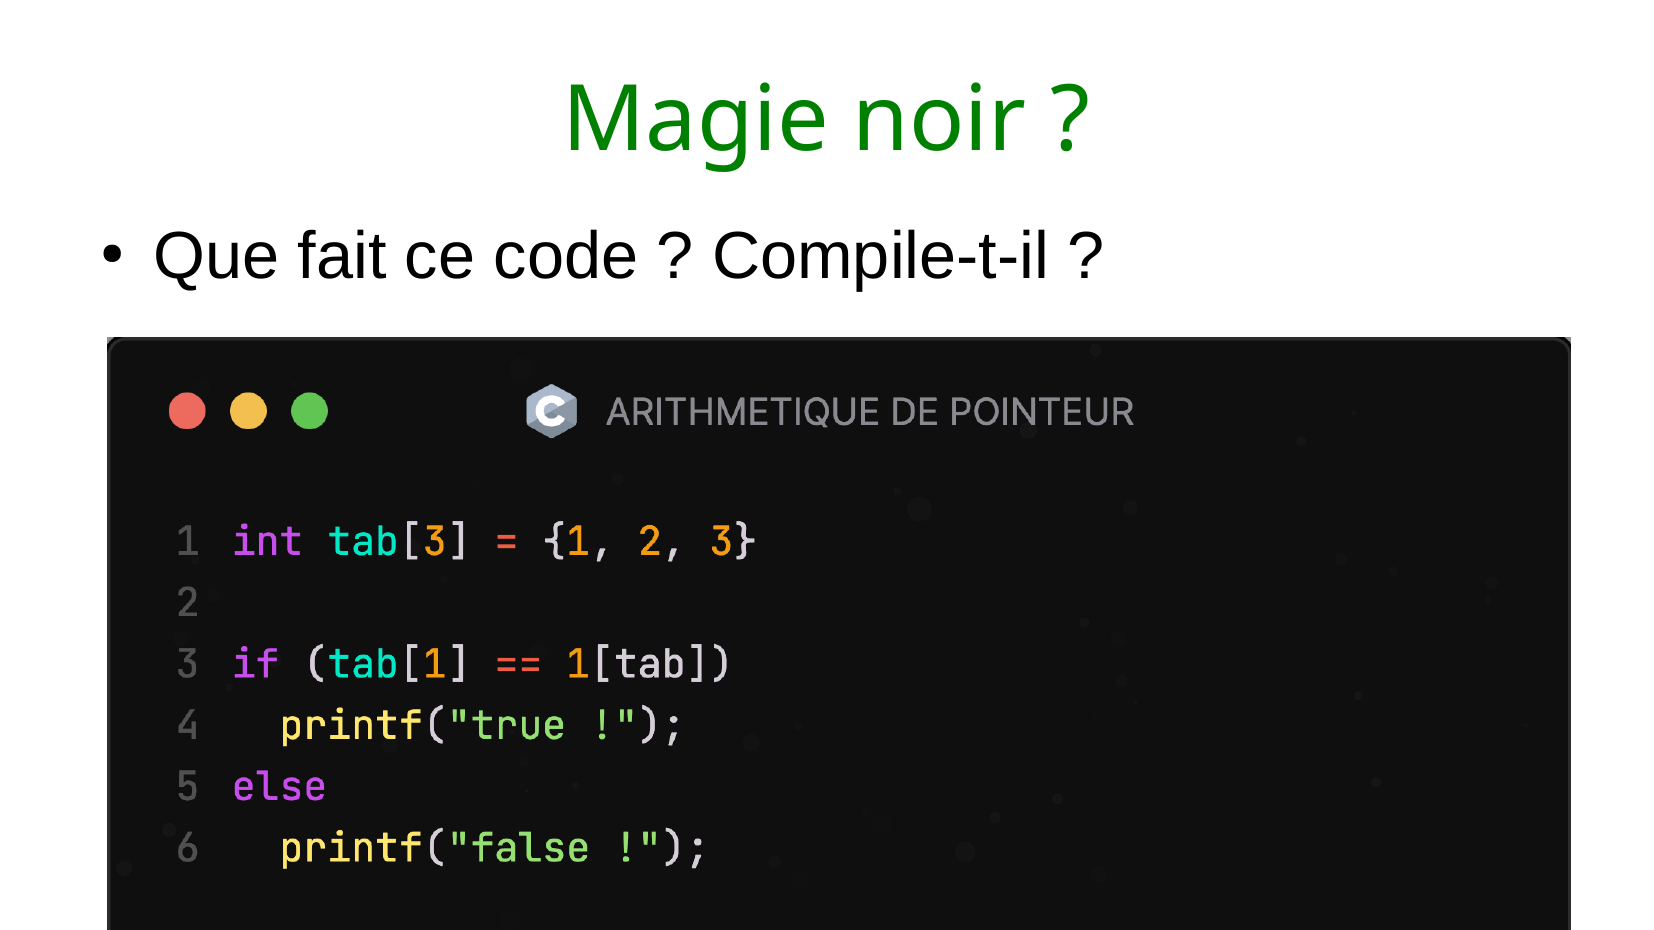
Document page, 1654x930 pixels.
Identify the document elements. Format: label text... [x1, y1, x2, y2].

list Que fait ce code ? Compile-t-il ? [82, 217, 1571, 757]
title Magie noir ? [82, 37, 1571, 193]
picture [107, 337, 1571, 930]
